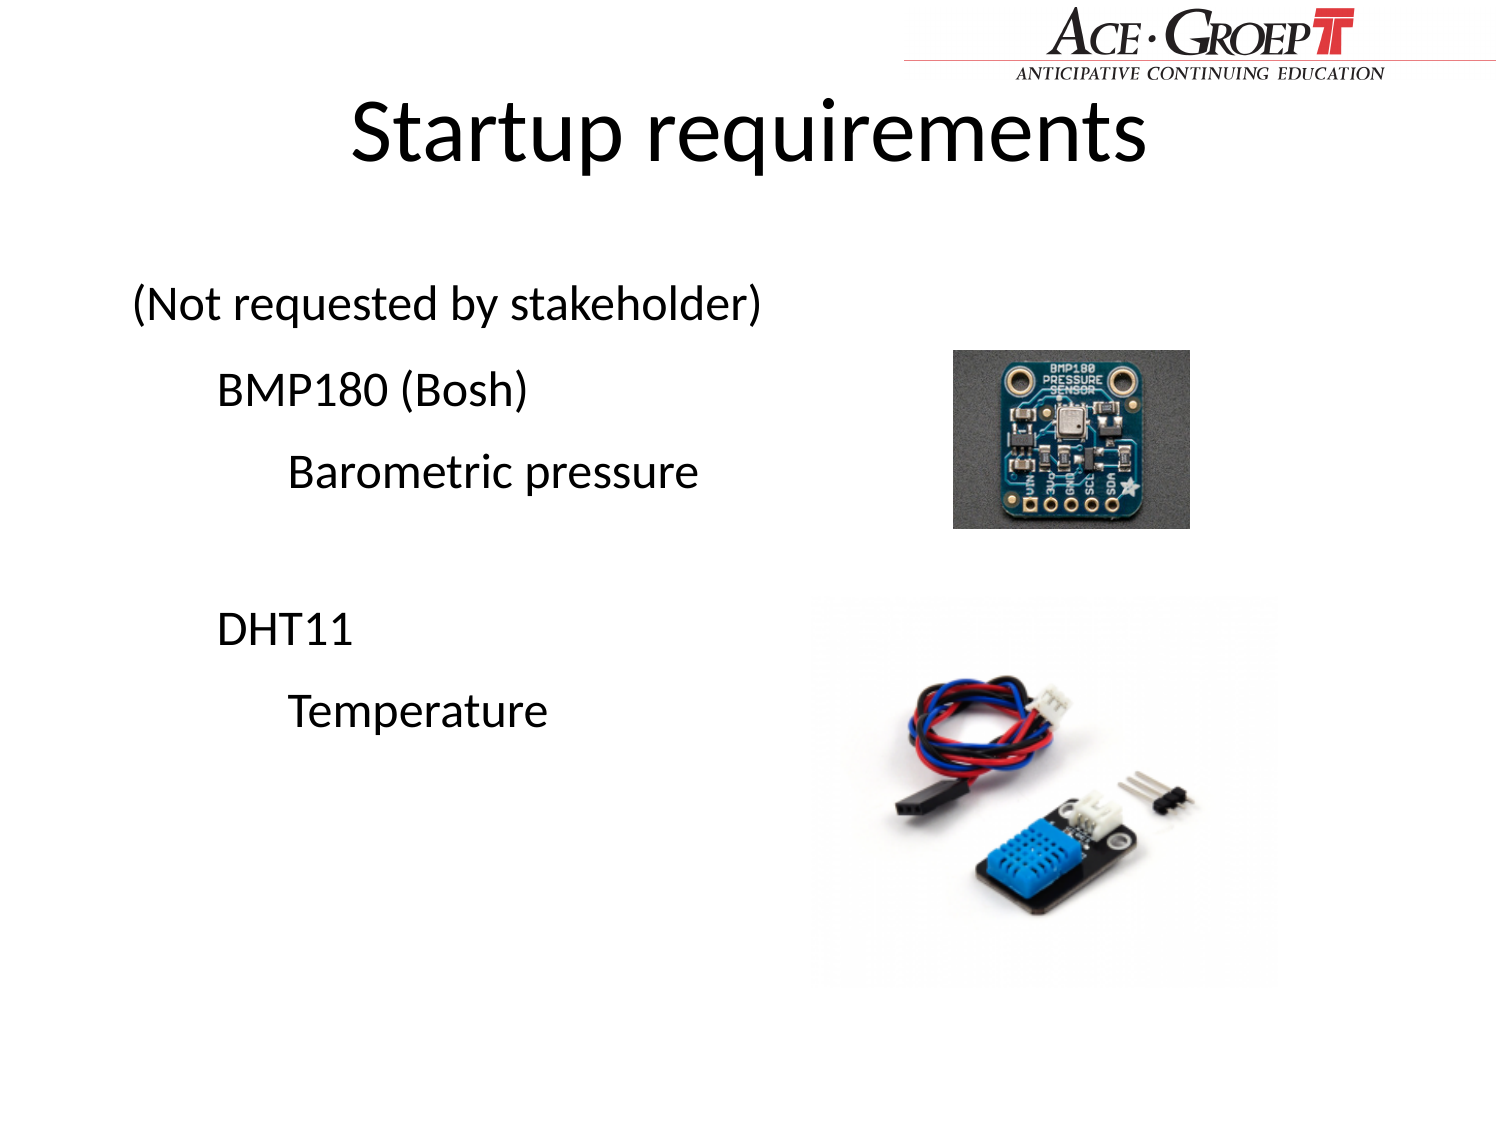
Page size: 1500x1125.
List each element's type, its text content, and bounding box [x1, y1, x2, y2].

picture [811, 596, 1278, 988]
picture [904, 7, 1496, 80]
picture [953, 350, 1190, 529]
list (Not requested by stakeholder) BMP180 (Bosh) Barometric pressure DHT11 Temperature [60, 262, 1411, 1006]
title Startup requirements [75, 45, 1425, 233]
